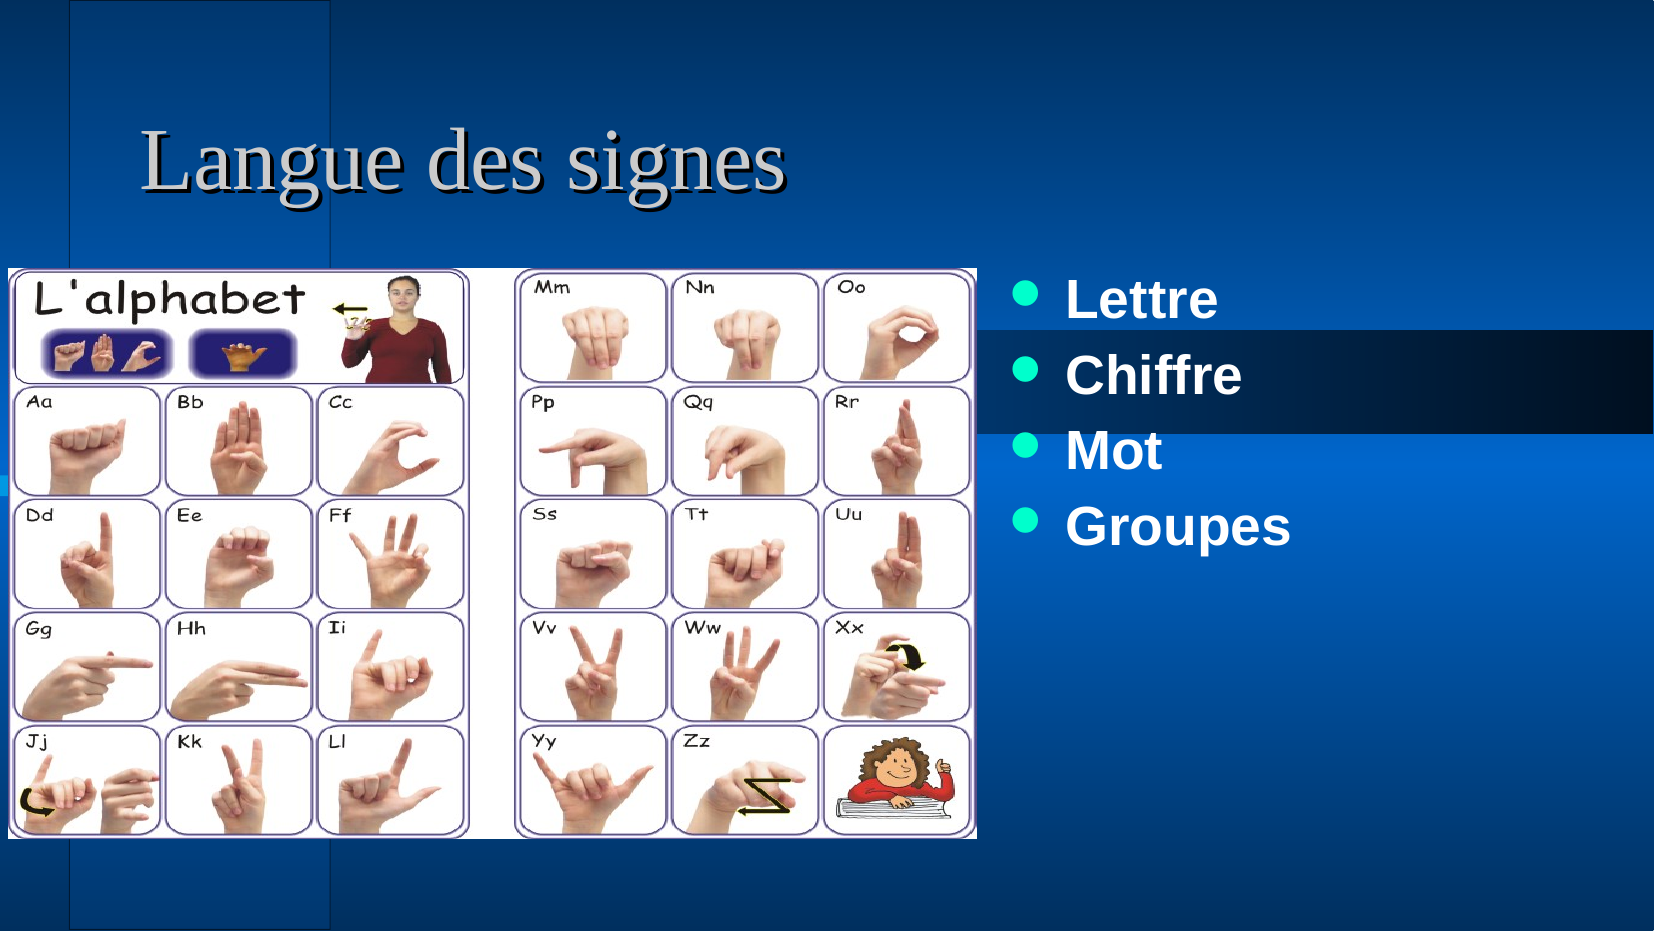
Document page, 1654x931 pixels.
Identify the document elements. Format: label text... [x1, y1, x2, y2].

list Lettre Chiffre Mot Groupes [1009, 268, 1530, 809]
picture [8, 268, 977, 839]
title Langue des signes [124, 62, 1530, 258]
